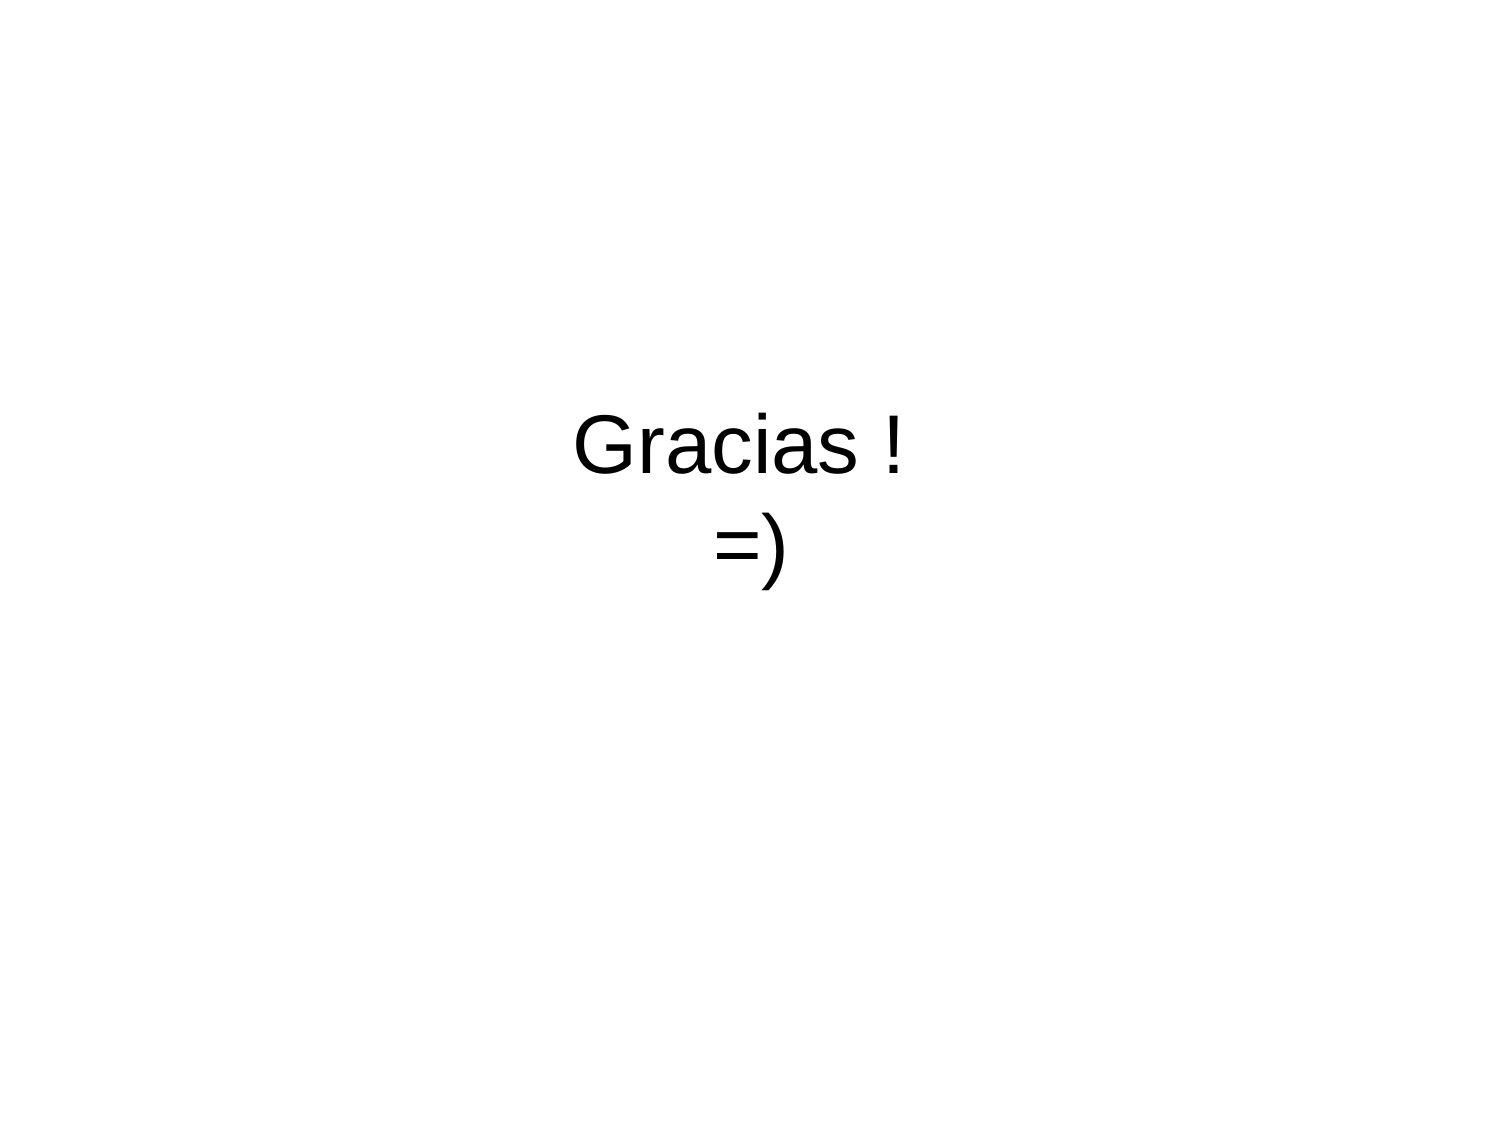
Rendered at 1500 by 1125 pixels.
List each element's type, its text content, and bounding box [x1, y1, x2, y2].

title Gracias ! =) [76, 397, 1427, 584]
